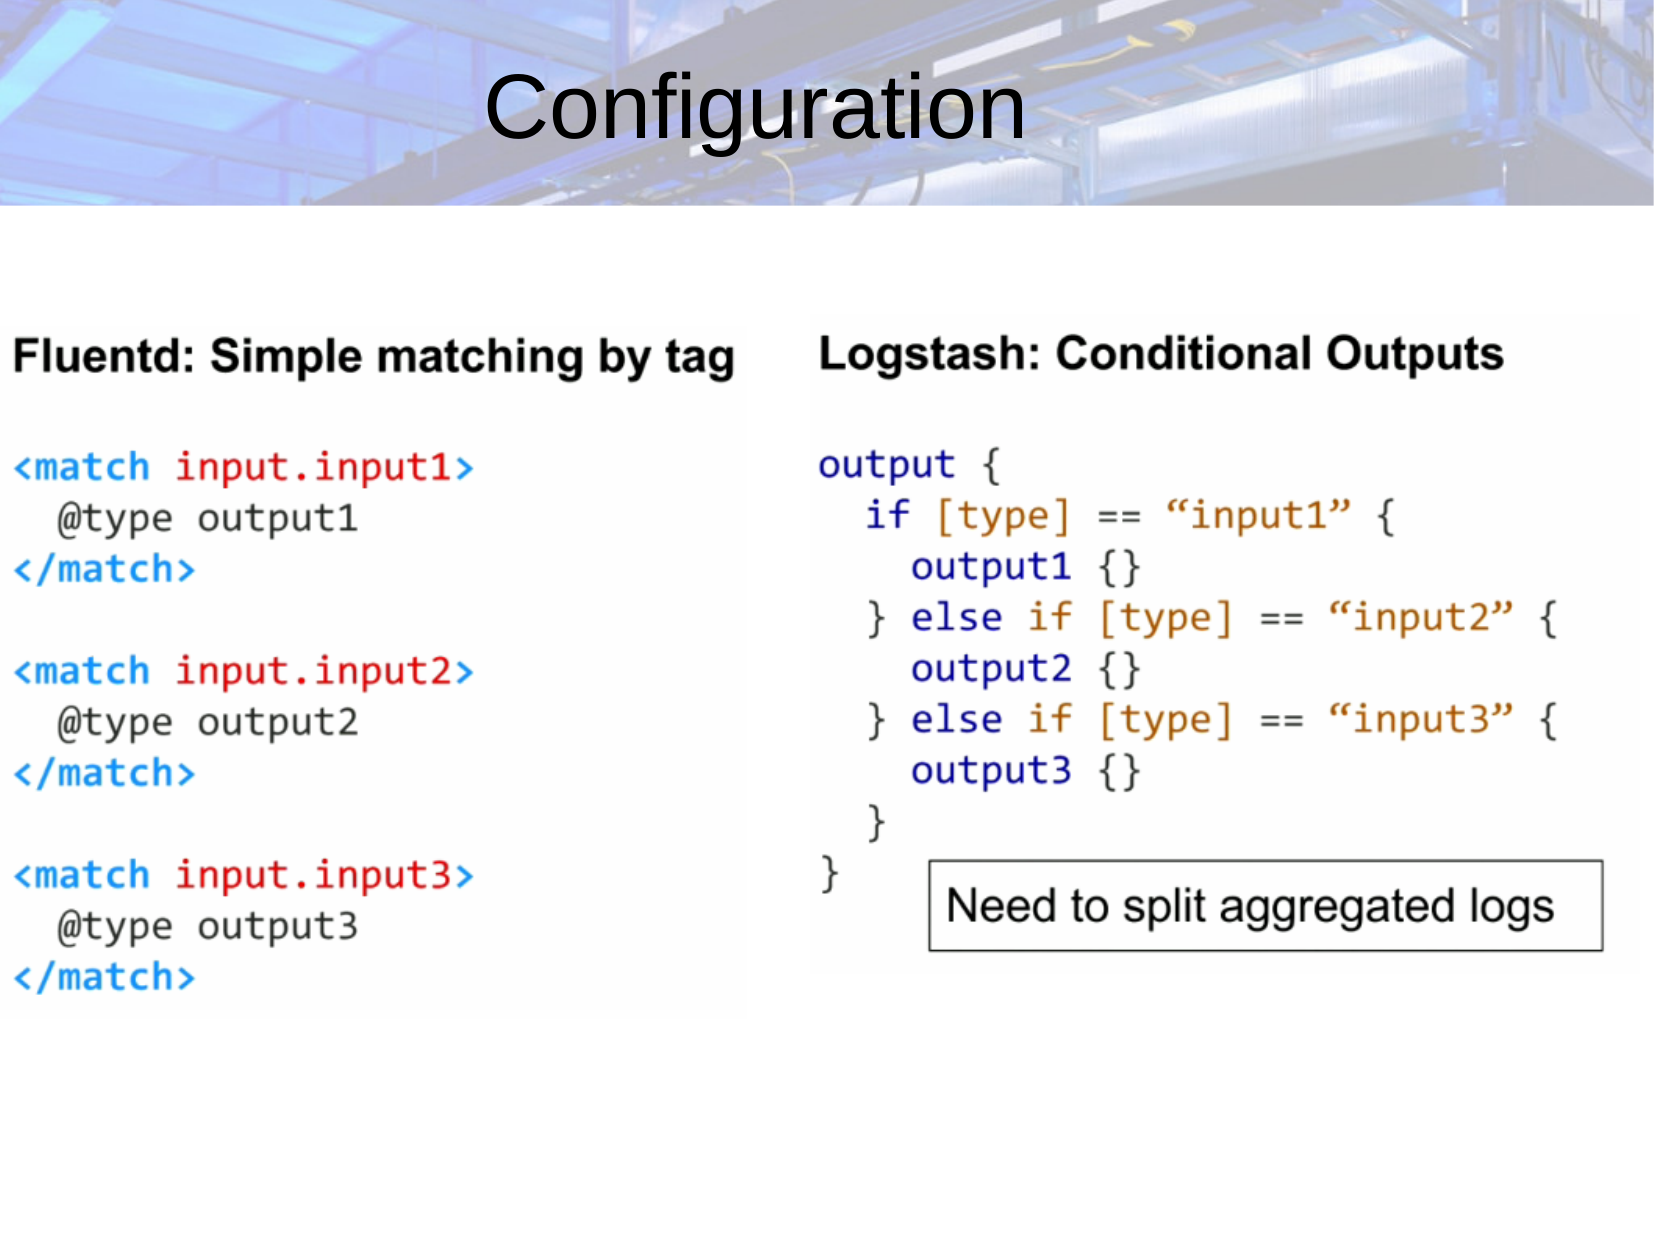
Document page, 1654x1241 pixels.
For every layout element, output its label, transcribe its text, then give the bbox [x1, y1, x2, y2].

picture [0, 0, 1654, 1241]
title Configuration [11, 2, 1501, 211]
